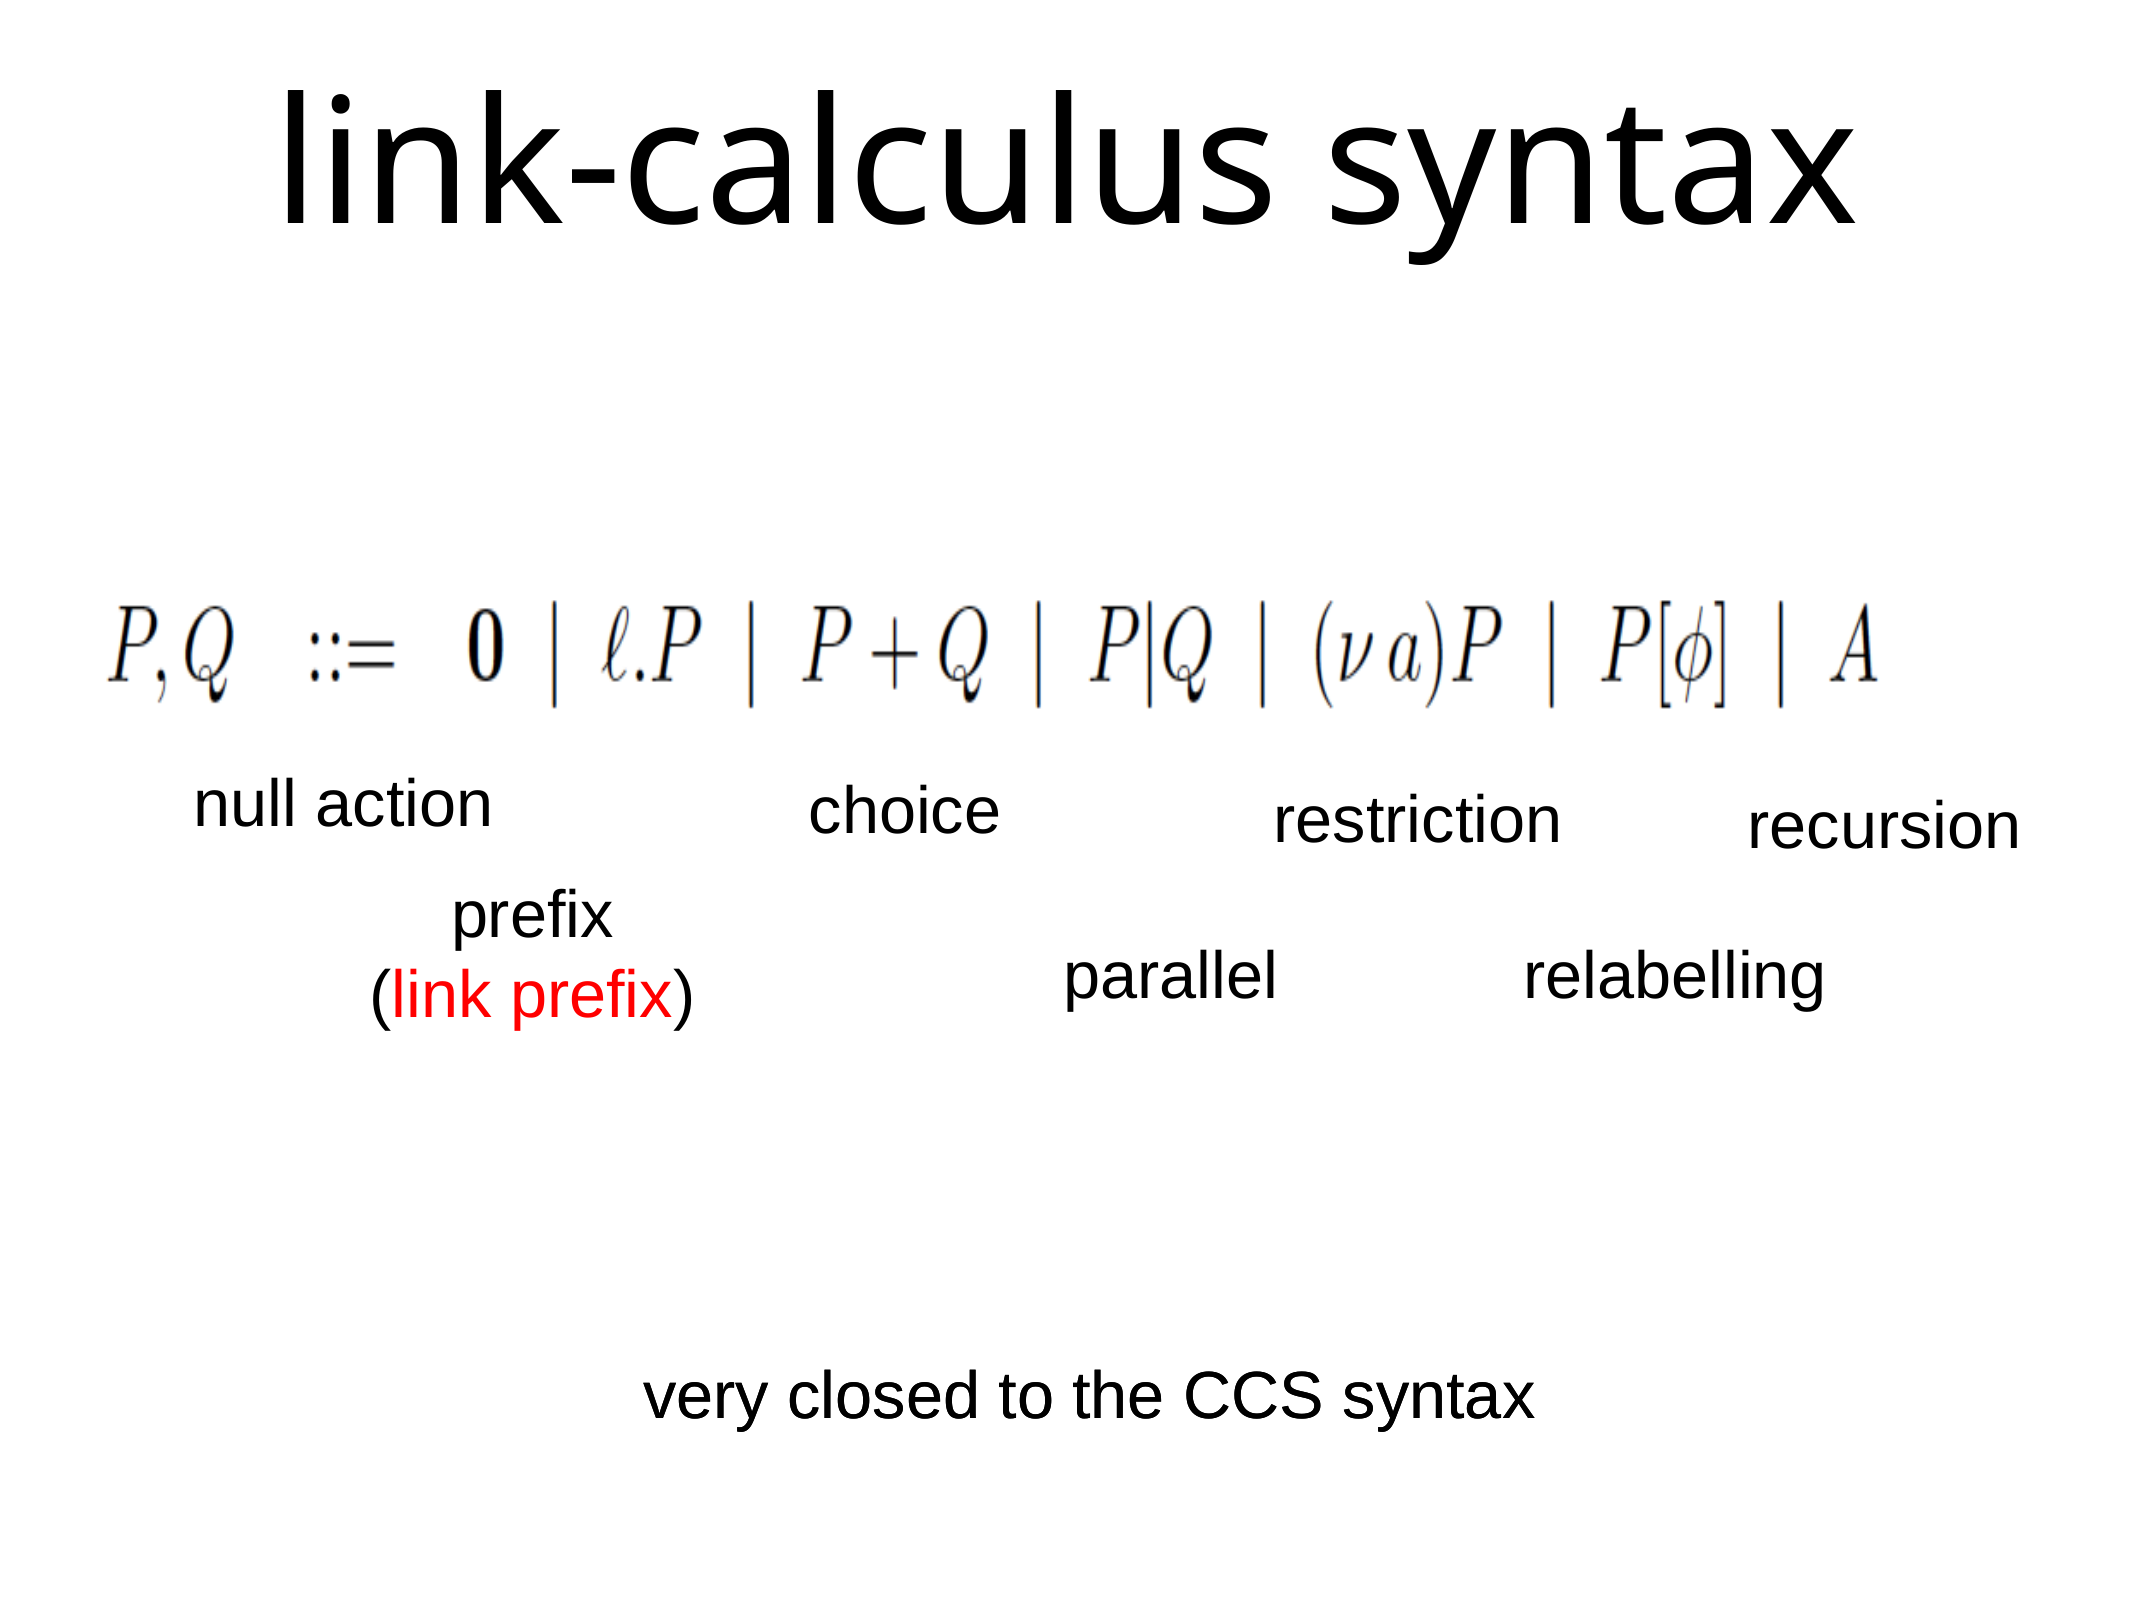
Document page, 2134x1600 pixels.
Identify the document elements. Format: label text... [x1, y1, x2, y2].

text_box null action [185, 750, 502, 848]
text_box parallel [1055, 923, 1287, 1021]
text_box restriction [1265, 767, 1572, 864]
text_box very closed to the CCS syntax [634, 1343, 1545, 1441]
text_box prefix (link prefix) [361, 862, 704, 1040]
text_box recursion [1739, 773, 2031, 871]
text_box relabelling [1515, 923, 1836, 1021]
picture [102, 567, 1922, 730]
title link-calculus syntax [208, 41, 1925, 442]
text_box choice [800, 758, 1010, 856]
